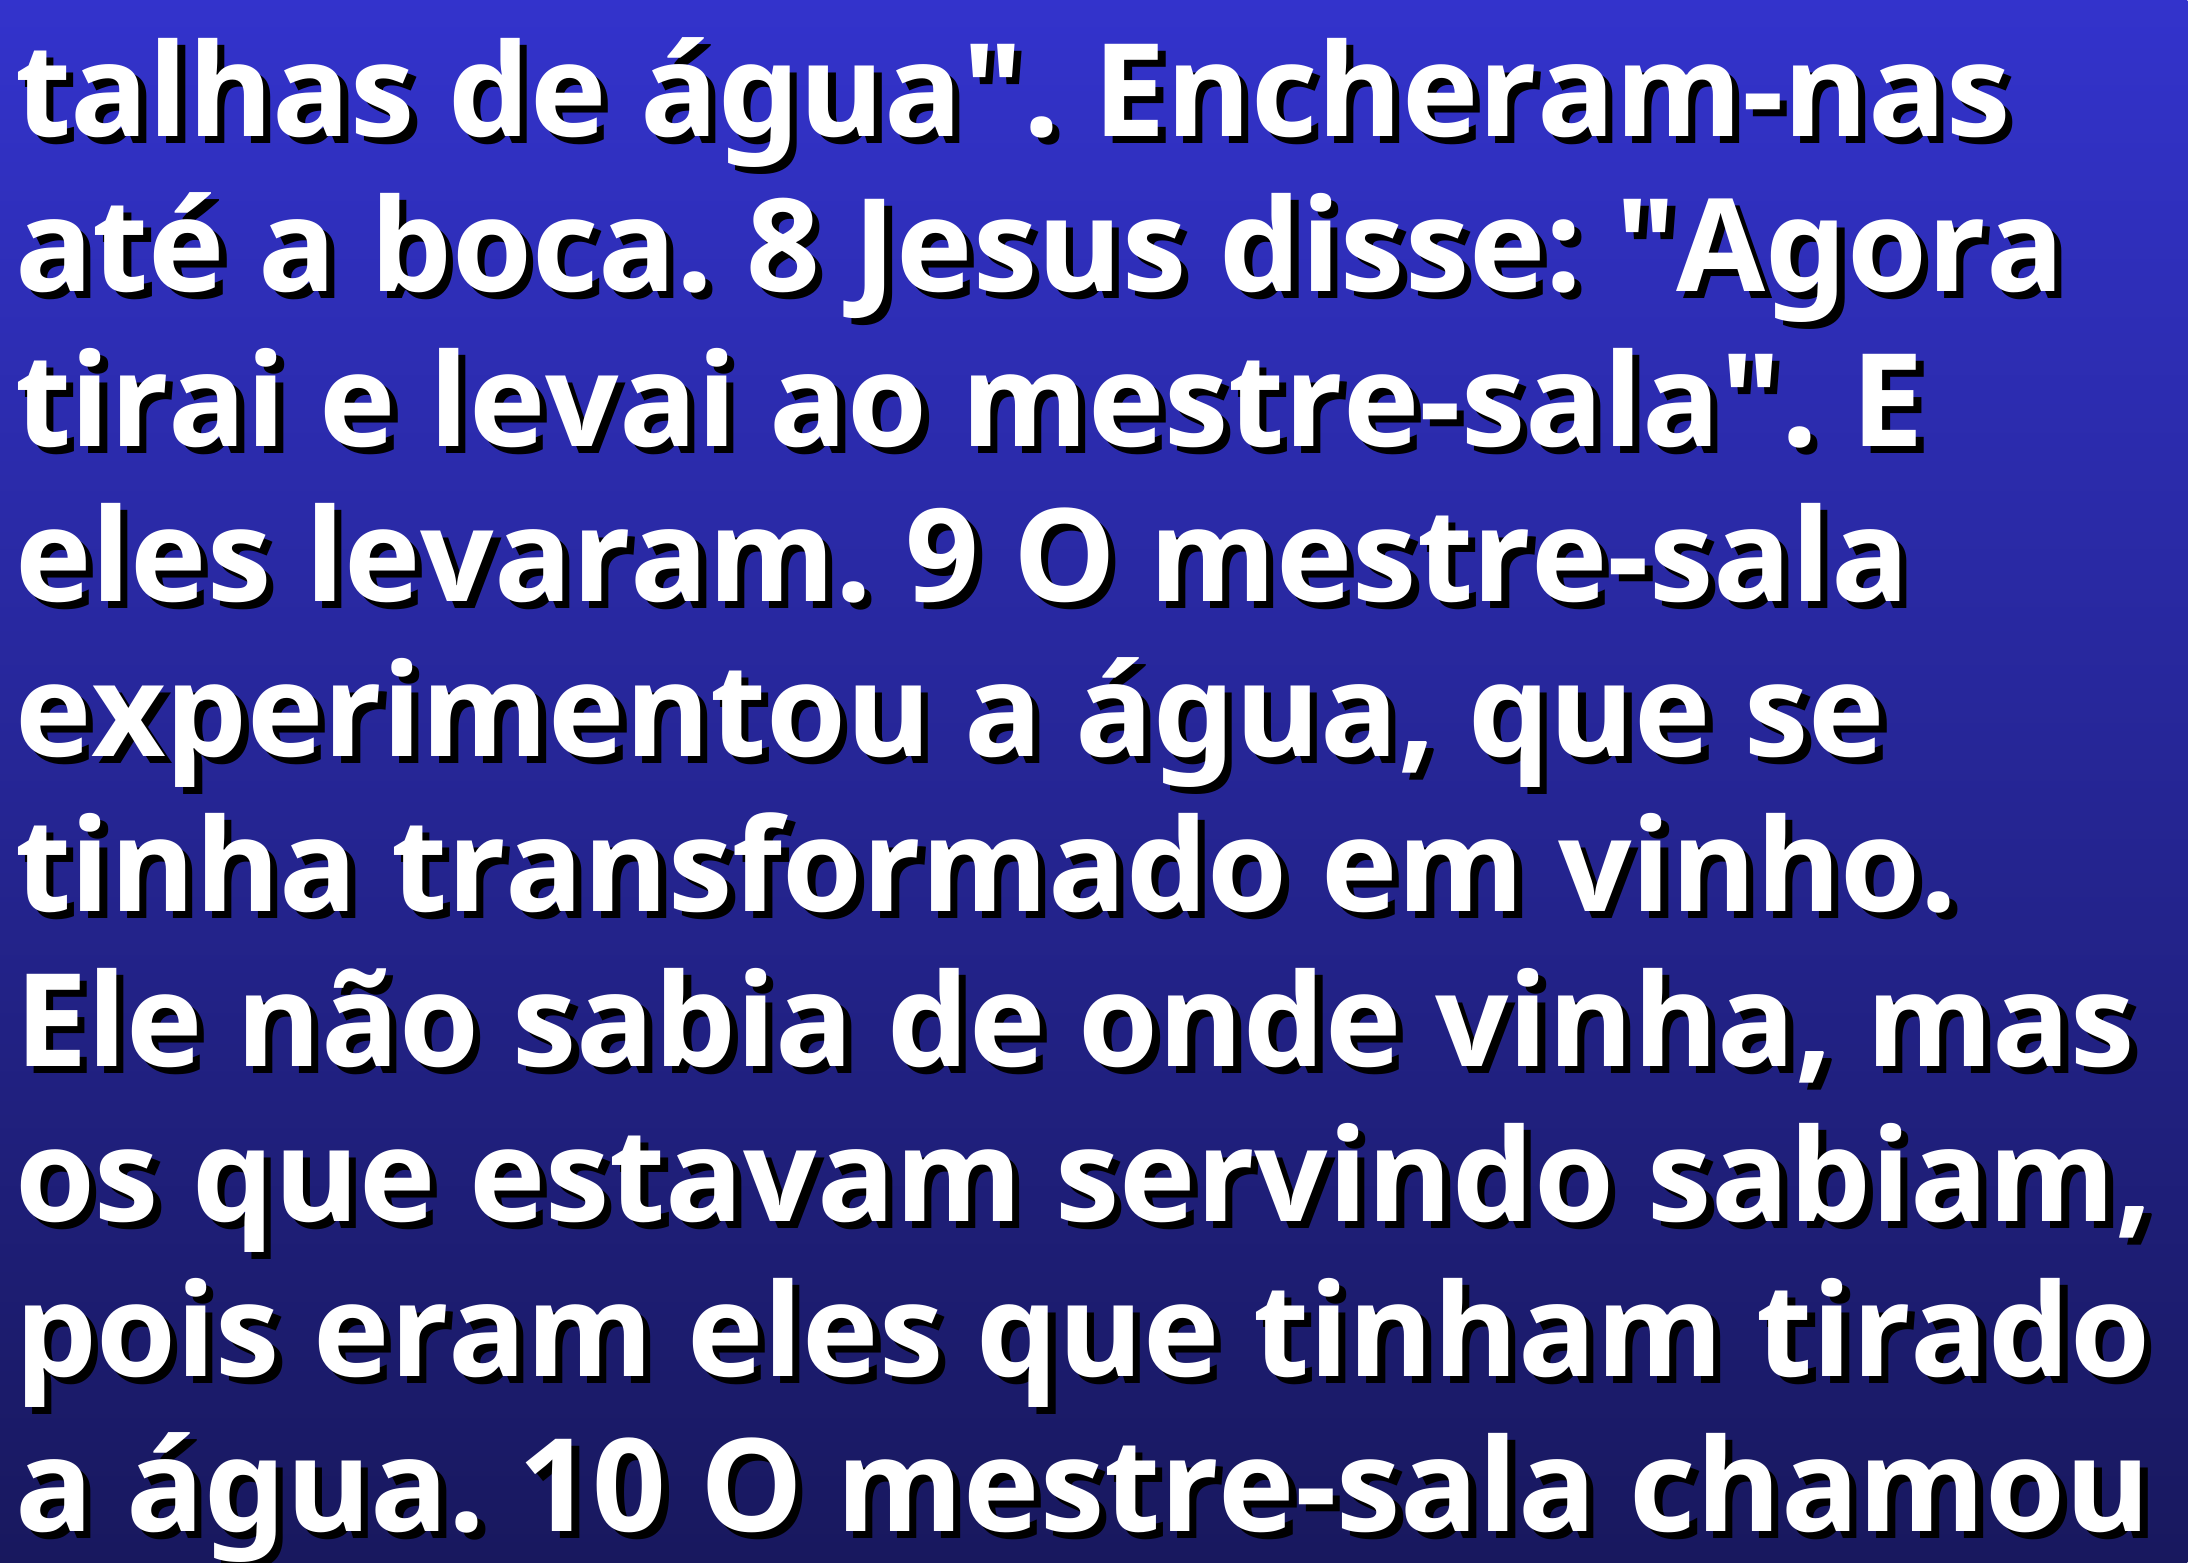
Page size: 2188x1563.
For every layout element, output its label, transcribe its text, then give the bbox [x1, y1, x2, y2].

text_box talhas de água". Encheram-nas até a boca. 8 Jesus disse: "Agora tirai e levai ao mestre-sala". E eles levaram. 9 O mestre-sala experimentou a água, que se tinha transformado em vinho. Ele não sabia de onde vinha, mas os que estavam servindo sabiam, pois eram eles que tinham tirado a água. 10 O mestre-sala chamou [0, 0, 2188, 1563]
